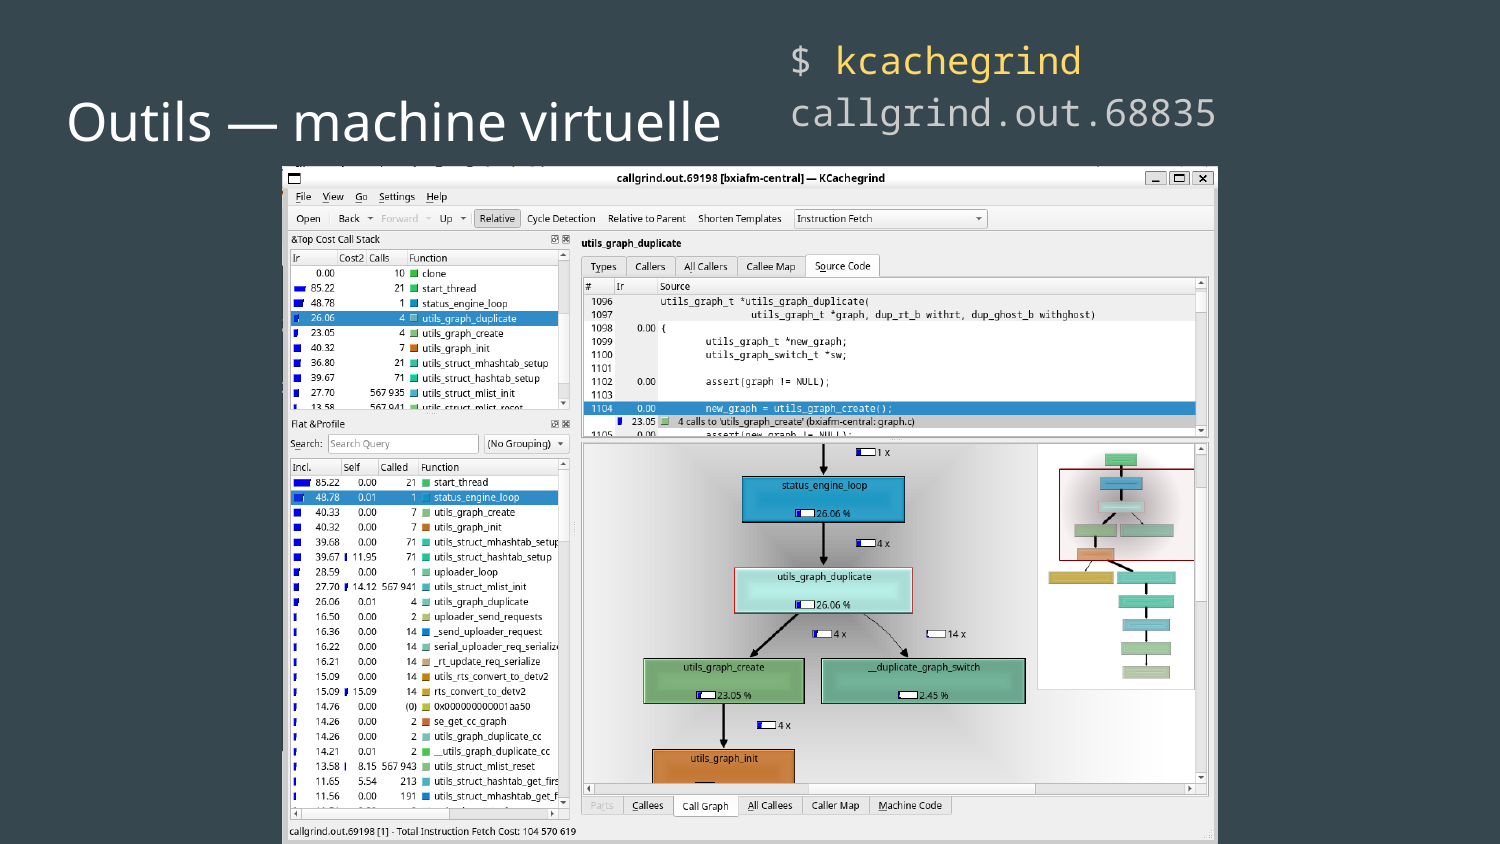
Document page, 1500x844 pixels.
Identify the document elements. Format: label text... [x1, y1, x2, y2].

title Outils — machine virtuelle [51, 72, 774, 167]
list $ kcachegrind callgrind.out.68835 [774, 15, 1500, 301]
picture [282, 166, 1218, 844]
